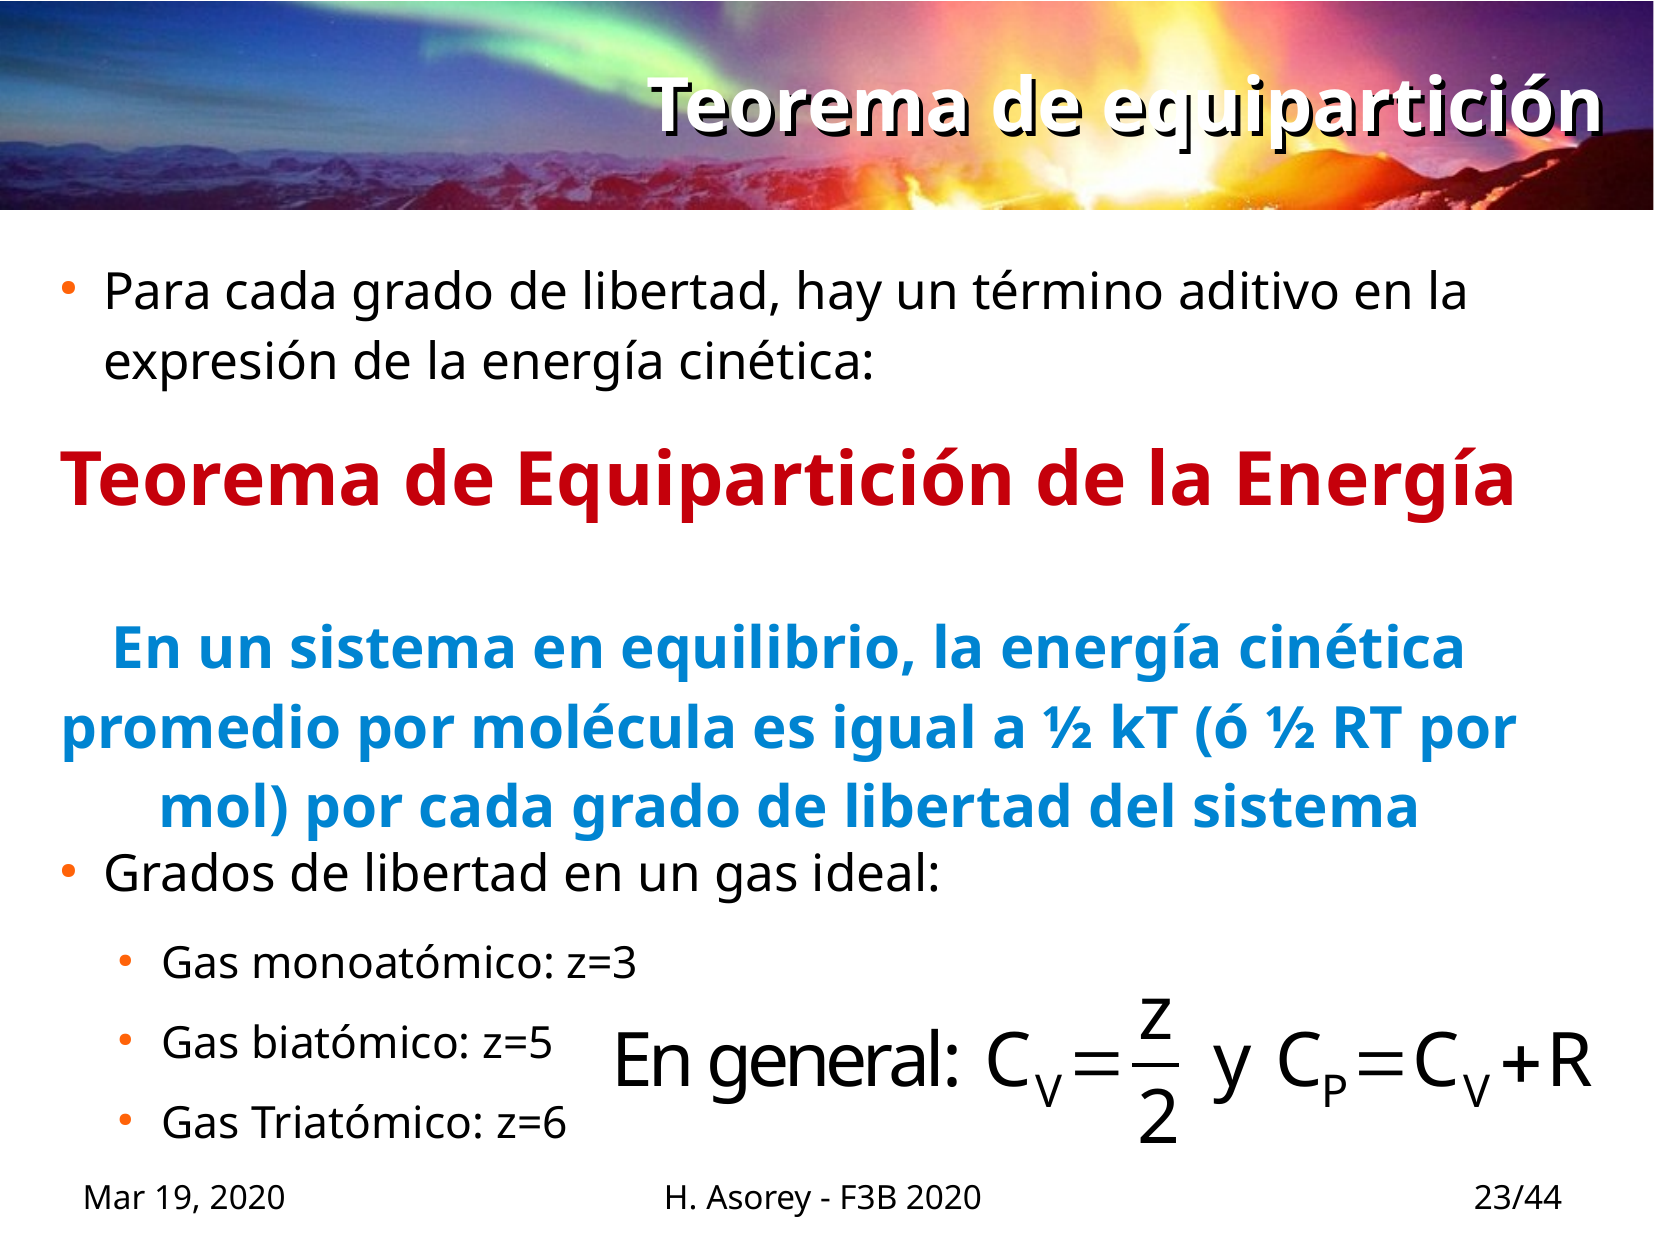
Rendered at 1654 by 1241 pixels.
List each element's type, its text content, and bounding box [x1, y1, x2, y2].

list Para cada grado de libertad, hay un término aditivo en la expresión de la energía cinética: Grados de libertad en un gas ideal: Gas monoatómico: z=3 Gas biatómico: z=5 Gas Triatómico: z=6 [45, 808, 1606, 1156]
picture [0, 1, 1654, 210]
chart [605, 967, 1601, 1162]
list Para cada grado de libertad, hay un término aditivo en la expresión de la energía cinética: Grados de libertad en un gas ideal: Gas monoatómico: z=3 Gas biatómico: z=5 Gas Triatómico: z=6 [45, 255, 1606, 417]
text_box Teorema de Equipartición de la Energía En un sistema en equilibrio, la energía cinética promedio por molécula es igual a ½ kT (ó ½ RT por mol) por cada grado de libertad del sistema [45, 417, 1644, 808]
title Teorema de equipartición [45, 15, 1606, 191]
